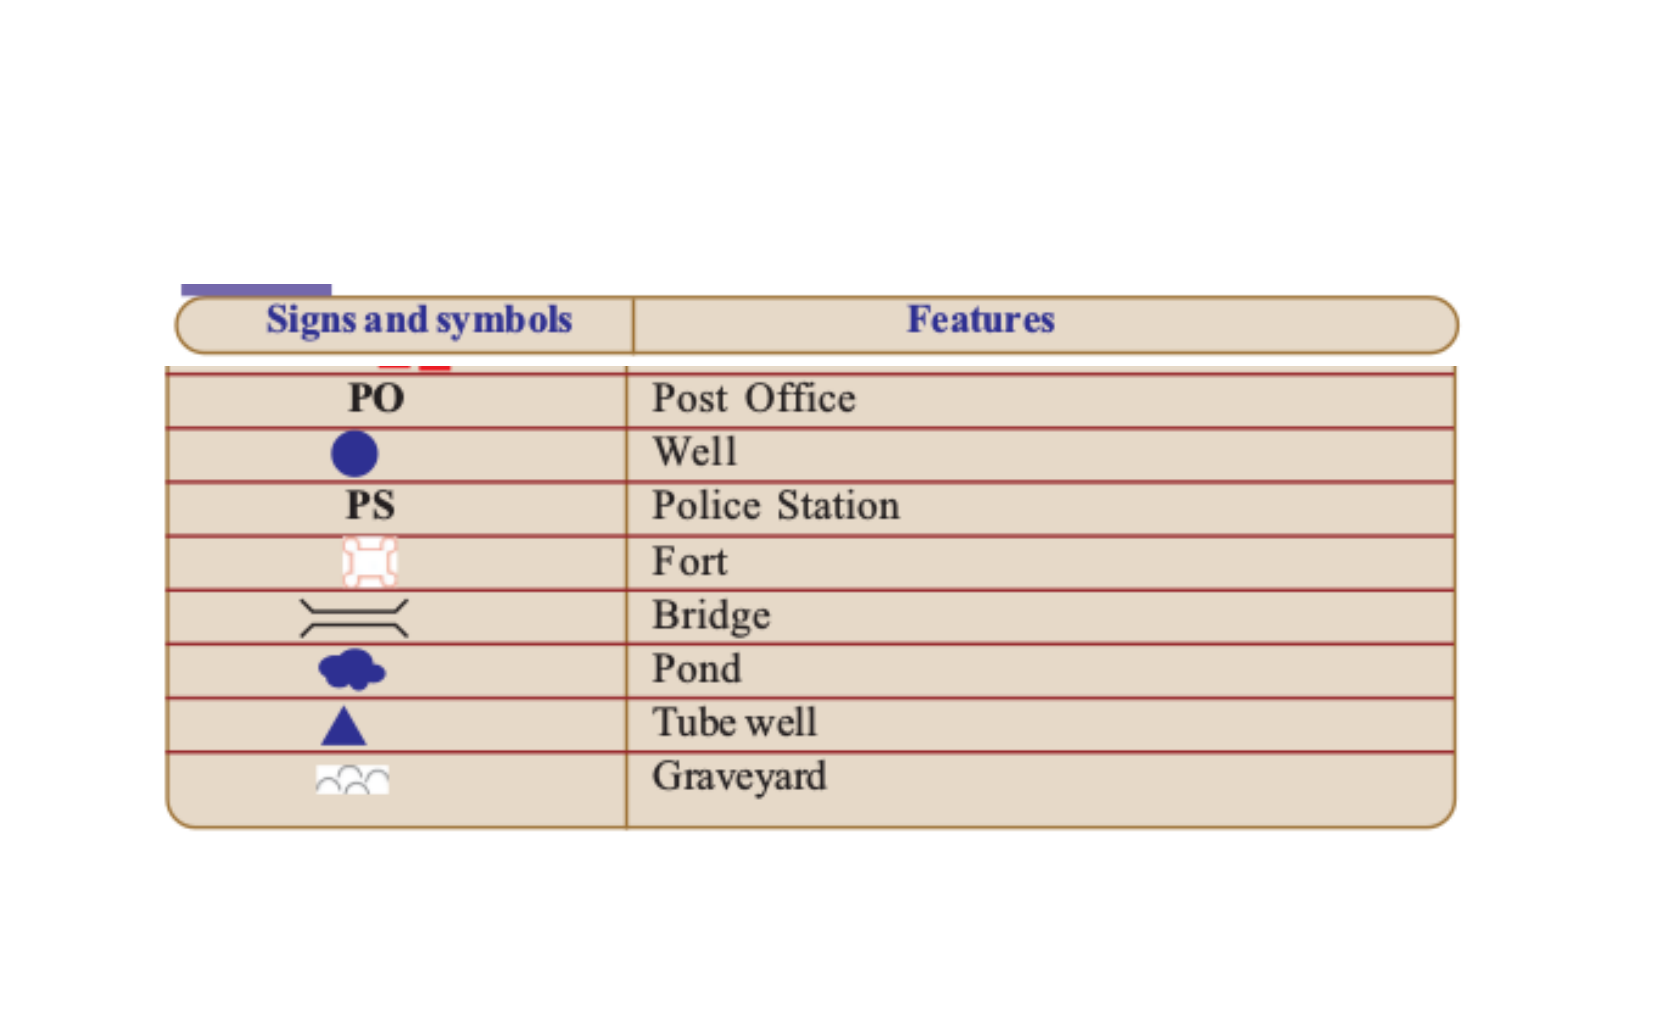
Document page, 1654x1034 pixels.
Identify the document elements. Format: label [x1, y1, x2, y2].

picture [151, 284, 1479, 851]
